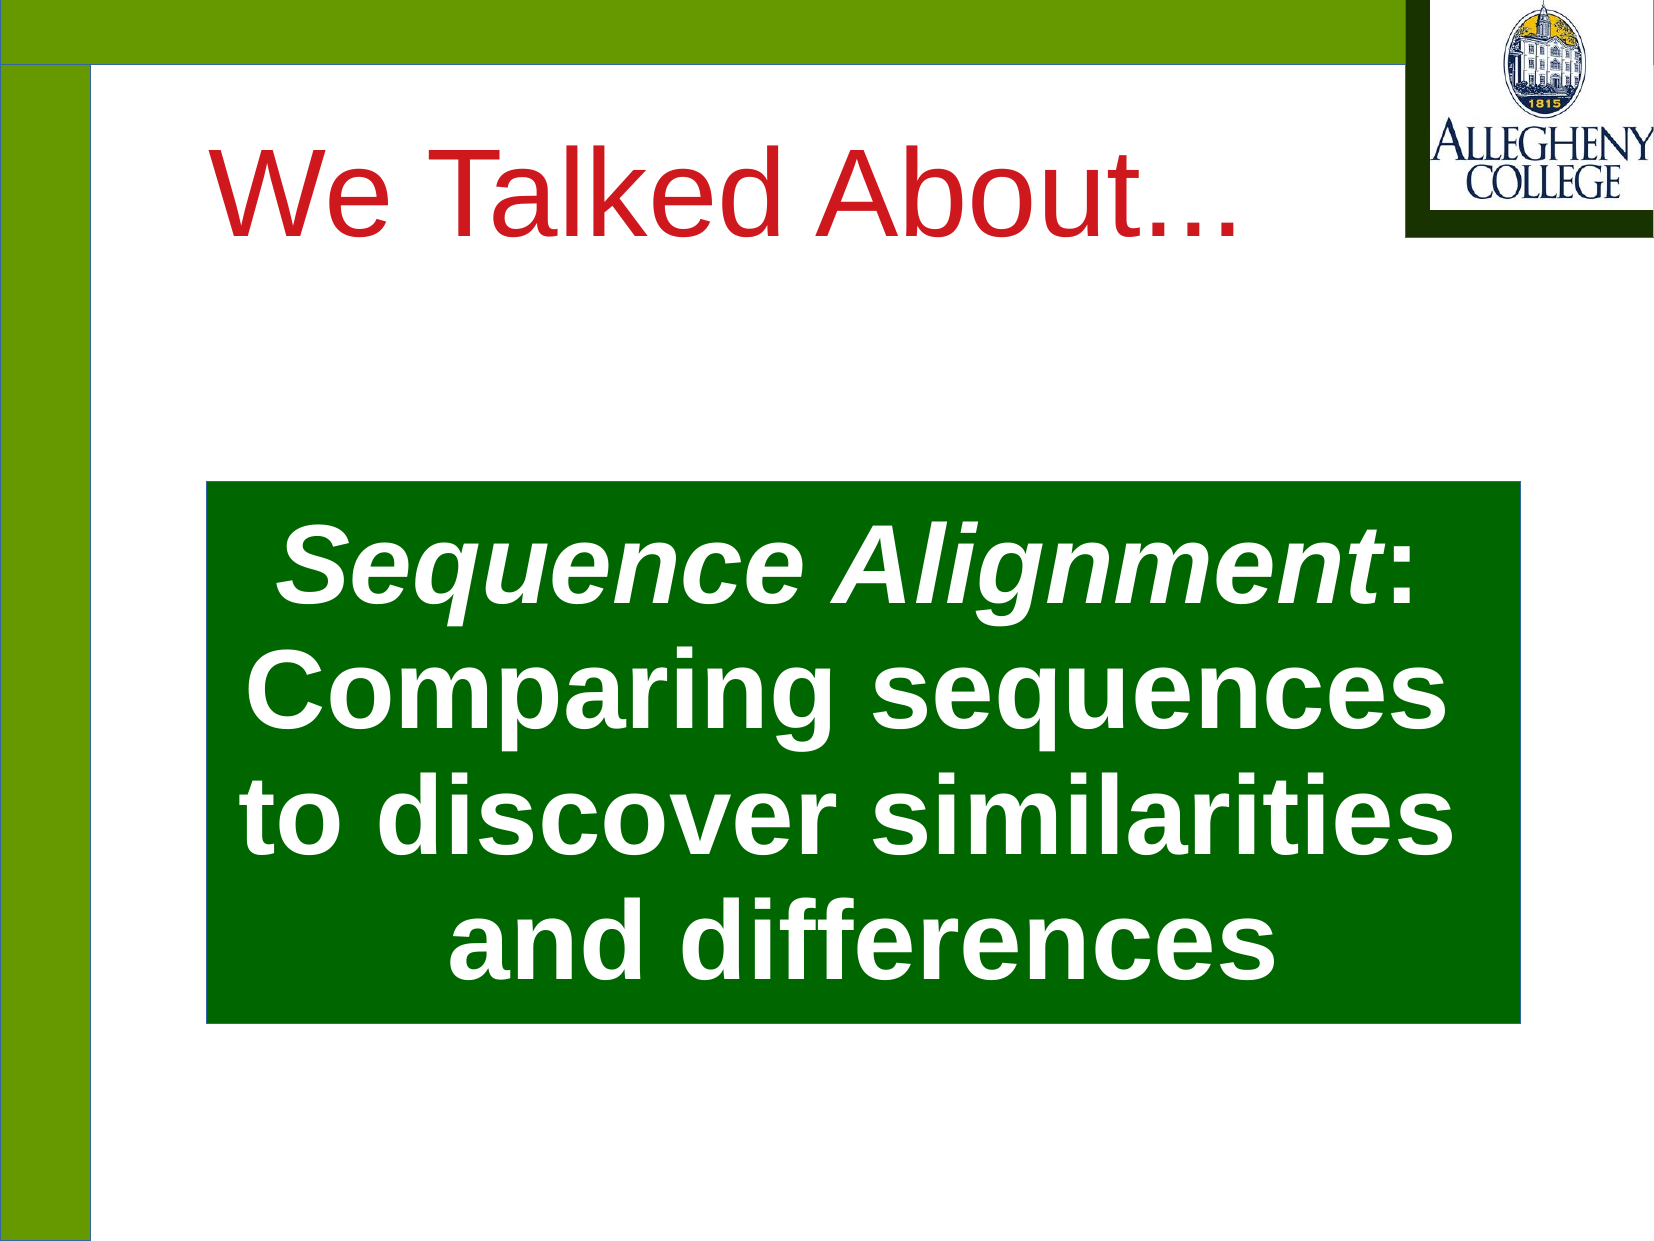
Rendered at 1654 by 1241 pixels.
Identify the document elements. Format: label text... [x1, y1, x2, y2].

picture [1430, 0, 1654, 210]
text_box Sequence Alignment: Comparing sequences to discover similarities and differences [206, 481, 1521, 1024]
text_box We Talked About... [193, 104, 1378, 268]
text_box [0, 0, 1654, 1241]
